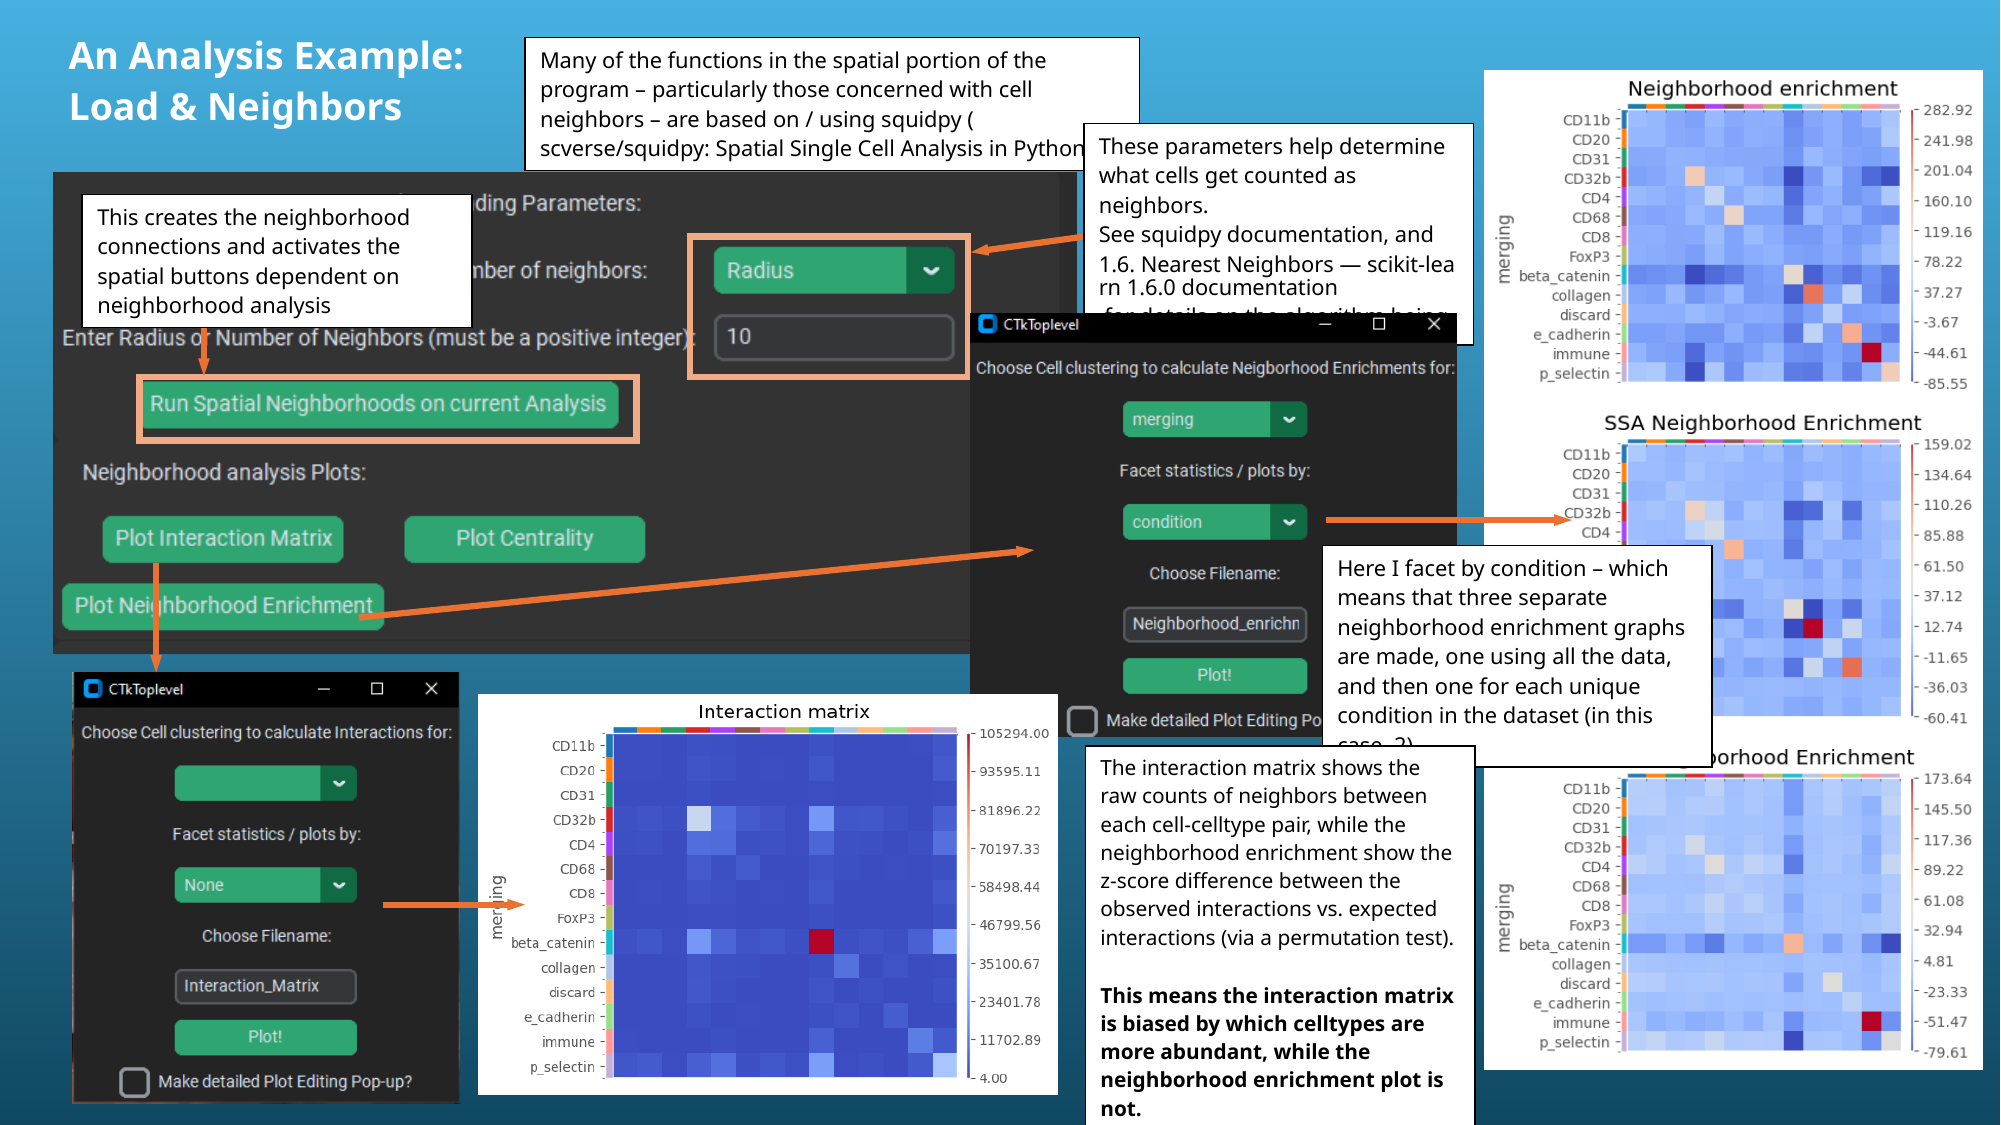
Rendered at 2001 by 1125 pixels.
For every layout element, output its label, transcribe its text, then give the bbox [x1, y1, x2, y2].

text_box Many of the functions in the spatial portion of the program – particularly those concerned with cell neighbors – are based on / using squidpy (scverse/squidpy: Spatial Single Cell Analysis in Python) [525, 37, 1140, 159]
picture [693, 240, 965, 374]
picture [1484, 70, 1983, 1070]
picture [53, 172, 1457, 1095]
text_box Here I facet by condition – which means that three separate neighborhood enrichment graphs are made, one using all the data, and then one for each unique condition in the dataset (in this case, 2) [1322, 545, 1713, 723]
picture [72, 672, 460, 1104]
text_box The interaction matrix shows the raw counts of neighbors between each cell-celltype pair, while the neighborhood enrichment show the z-score difference between the observed interactions vs. expected interactions (via a permutation test). This means the interaction matrix is biased by which celltypes are more abundant, while the neighborhood enrichment plot is not. [1085, 745, 1476, 1071]
text_box An Analysis Example: Load & Neighbors [53, 21, 539, 128]
text_box These parameters help determine what cells get counted as neighbors. See squidpy documentation, and 1.6. Nearest Neighbors — scikit-learn 1.6.0 documentation for details on the algorithm being used [1083, 123, 1474, 301]
text_box This creates the neighborhood connections and activates the spatial buttons dependent on neighborhood analysis [82, 194, 473, 316]
